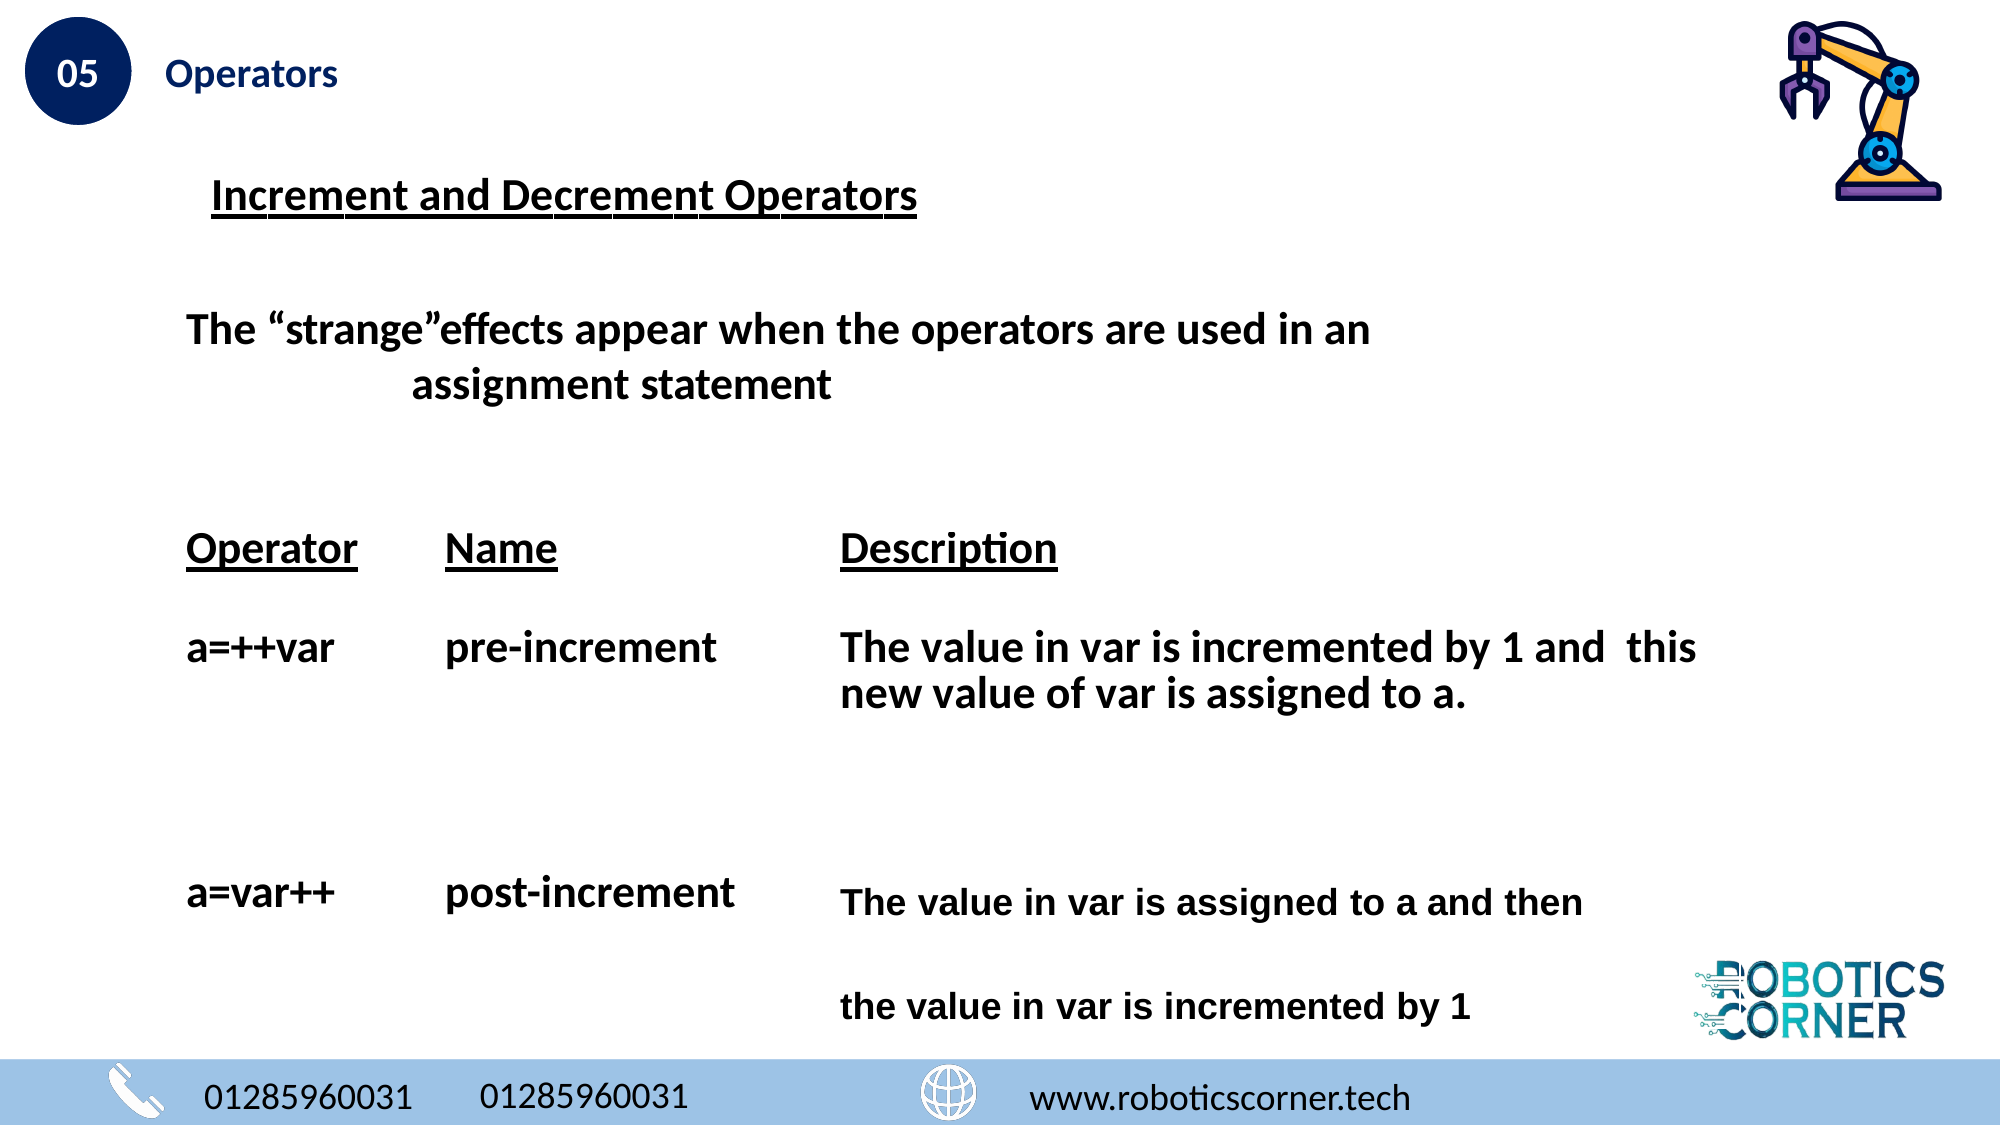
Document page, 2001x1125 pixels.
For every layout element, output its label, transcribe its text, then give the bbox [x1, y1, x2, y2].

text_box 01285960031 [189, 1064, 495, 1125]
table_header Name pre-increment [421, 532, 817, 851]
table_cell a=var++ [182, 853, 419, 982]
table_cell the value in var is incremented by 1 [819, 984, 1739, 1027]
picture [915, 1059, 981, 1125]
table_cell [182, 984, 419, 1027]
picture [103, 1057, 170, 1124]
table_header Operator a=++var [182, 532, 419, 851]
table_cell post-increment [421, 853, 817, 982]
table_header Description The value in var is incremented by 1 and this new value of var is assigned to a. [819, 532, 1739, 851]
table_cell [421, 984, 817, 1027]
text_box 05 [22, 14, 134, 128]
text_box [0, 1059, 915, 1125]
text_box Operators [150, 38, 697, 103]
text_box [981, 1059, 2000, 1125]
text_box 01285960031 [465, 1063, 811, 1124]
text_box www.roboticscorner.tech [1014, 1065, 1531, 1125]
text_box Increment and Decrement Operators The “strange”effects appear when the operators are used in an assignment statement [183, 162, 1379, 409]
table_cell The value in var is assigned to a and then [819, 853, 1739, 982]
picture [1680, 859, 1953, 1059]
picture [1771, 21, 1950, 201]
